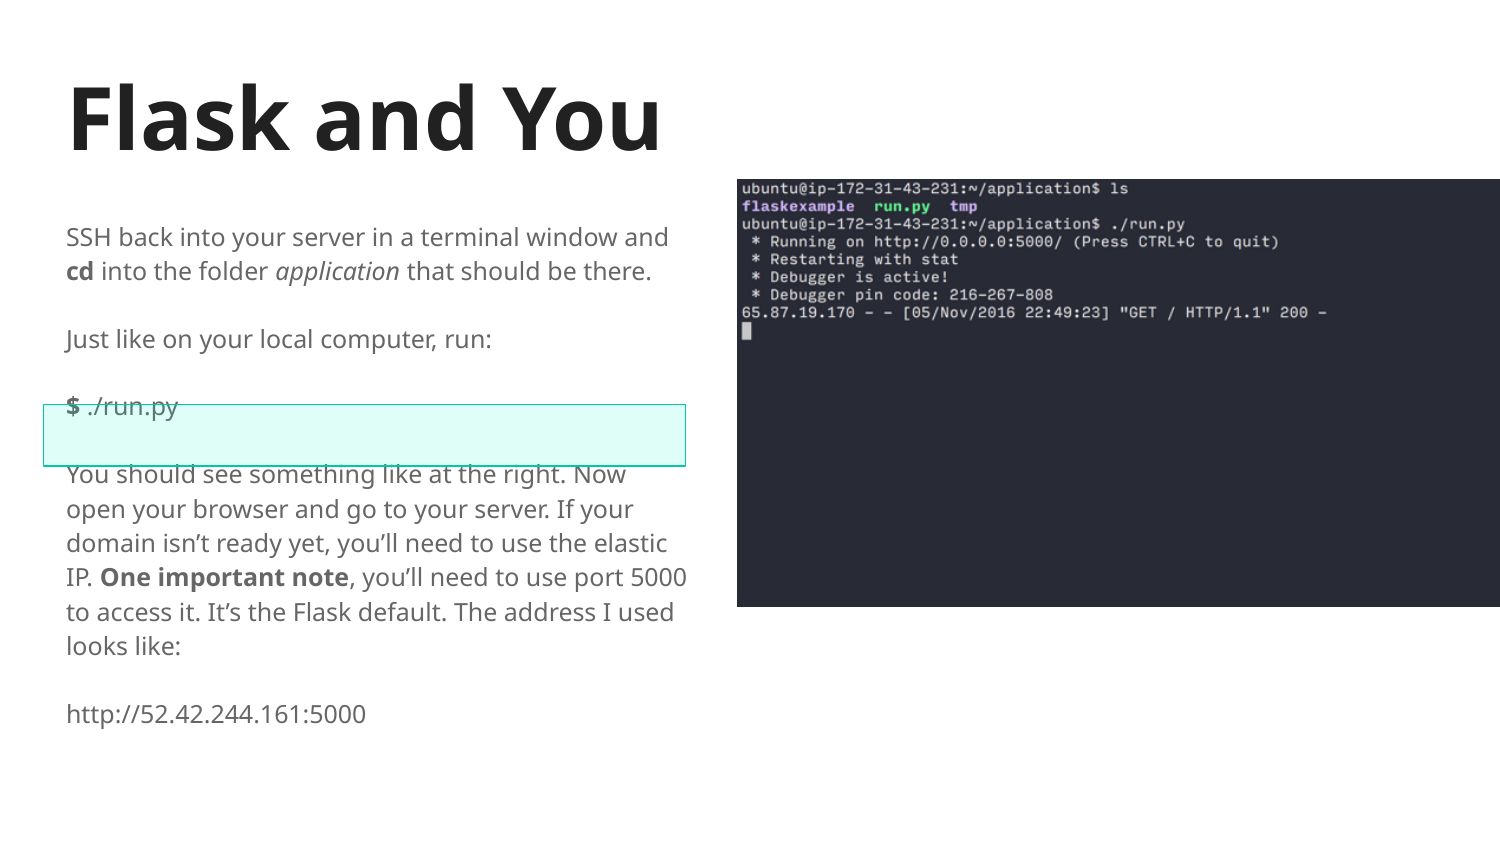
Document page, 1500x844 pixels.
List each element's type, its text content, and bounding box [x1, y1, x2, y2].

text_box [45, 406, 684, 464]
list SSH back into your server in a terminal window and cd into the folder application that should be there. Just like on your local computer, run: $ ./run.py You should see something like at the right. Now open your browser and go to your server. If your domain isn’t ready yet, you’ll need to use the elastic IP. One important note, you’ll need to use port 5000 to access it. It’s the Flask default. The address I used looks like: http://52.42.244.161:5000 [51, 201, 708, 750]
picture [737, 179, 1500, 607]
title Flask and You [51, 48, 1449, 180]
